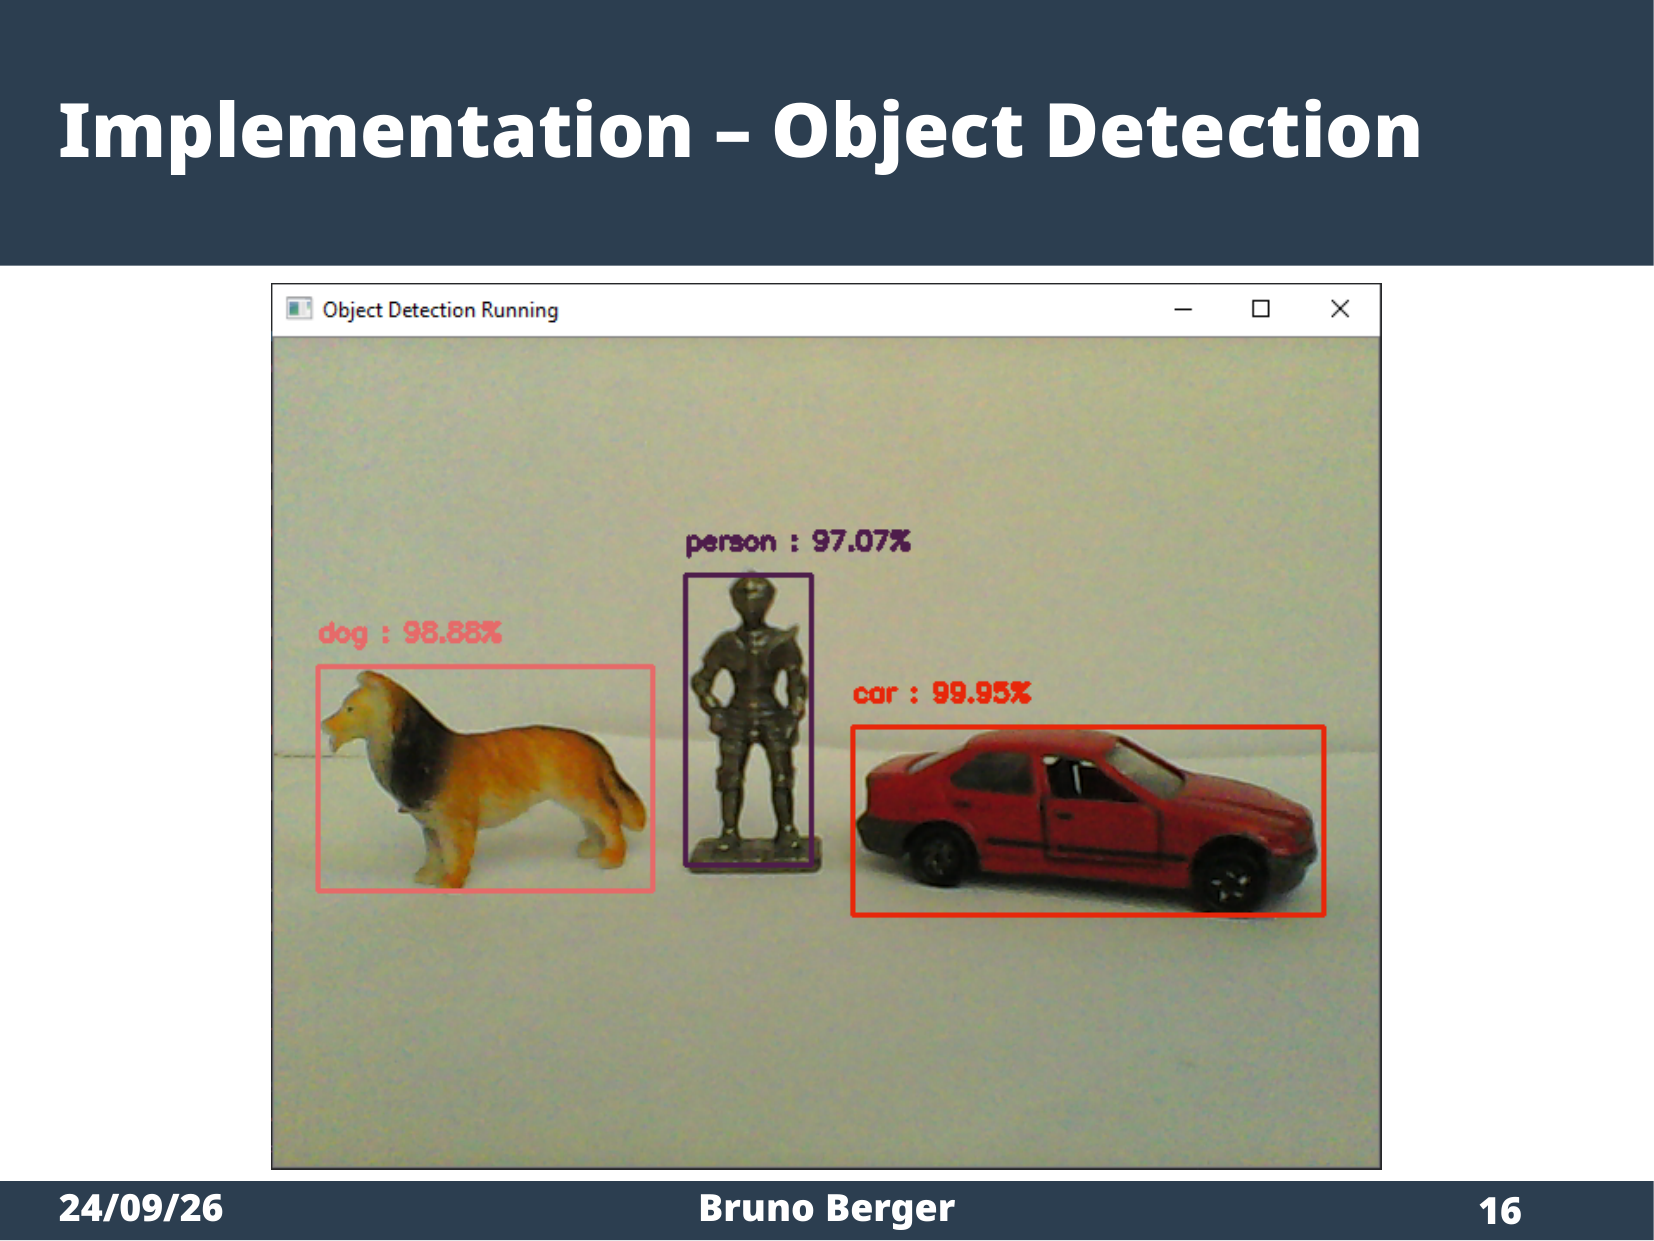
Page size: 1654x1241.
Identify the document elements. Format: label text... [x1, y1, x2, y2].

picture [271, 283, 1382, 1170]
title Implementation – Object Detection [59, 49, 1595, 207]
